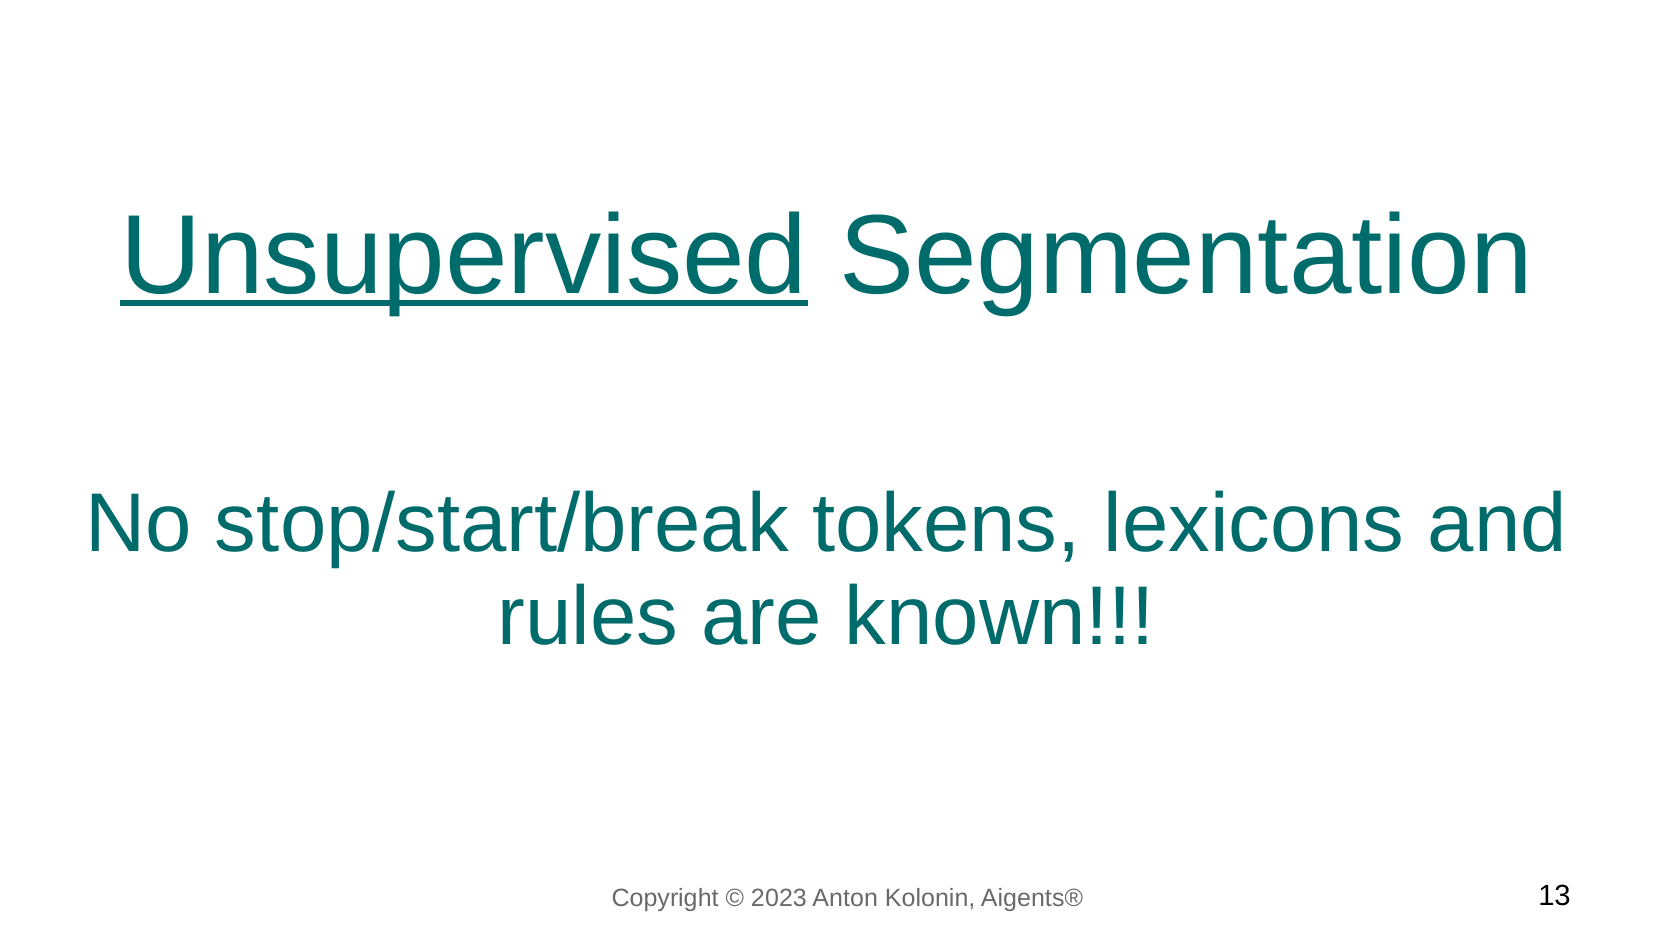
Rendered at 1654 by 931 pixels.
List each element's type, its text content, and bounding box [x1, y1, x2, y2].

text_box Unsupervised Segmentation No stop/start/break tokens, lexicons and rules are known!!! [0, 272, 1654, 582]
